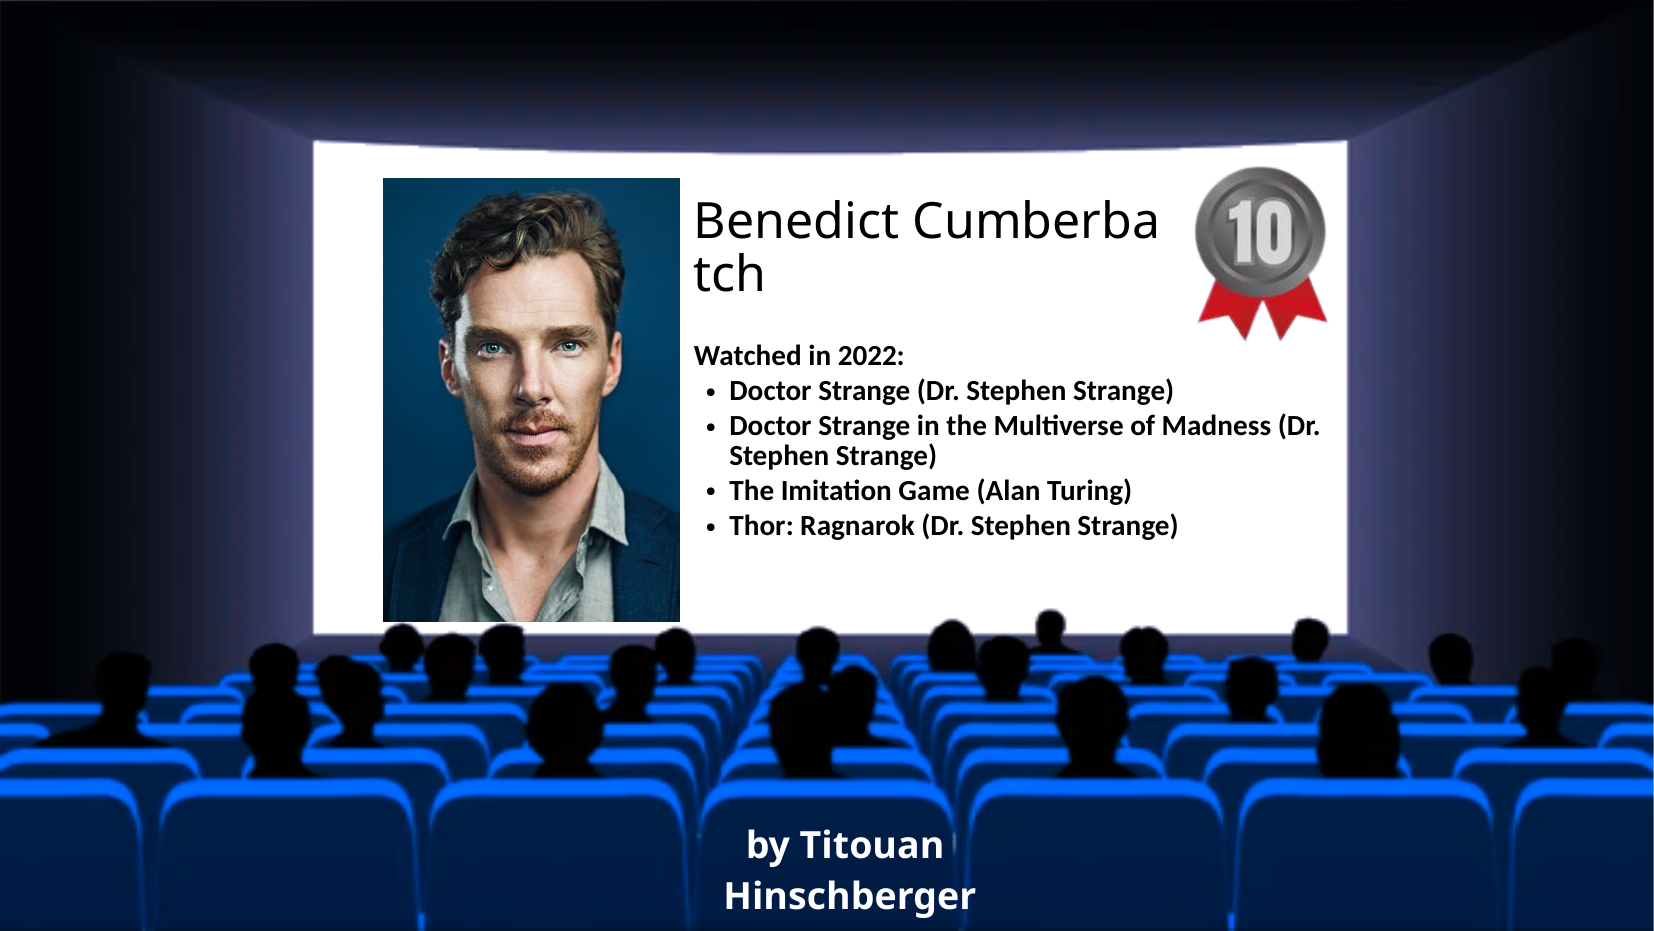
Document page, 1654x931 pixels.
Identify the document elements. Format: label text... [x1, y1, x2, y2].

picture [0, 0, 1654, 931]
text_box Watched in 2022: Doctor Strange (Dr. Stephen Strange) Doctor Strange in the Multiverse of Madness (Dr. Stephen Strange) The Imitation Game (Alan Turing) Thor: Ragnarok (Dr. Stephen Strange) [680, 265, 1347, 621]
text_box Benedict Cumberbatch [679, 177, 1188, 263]
